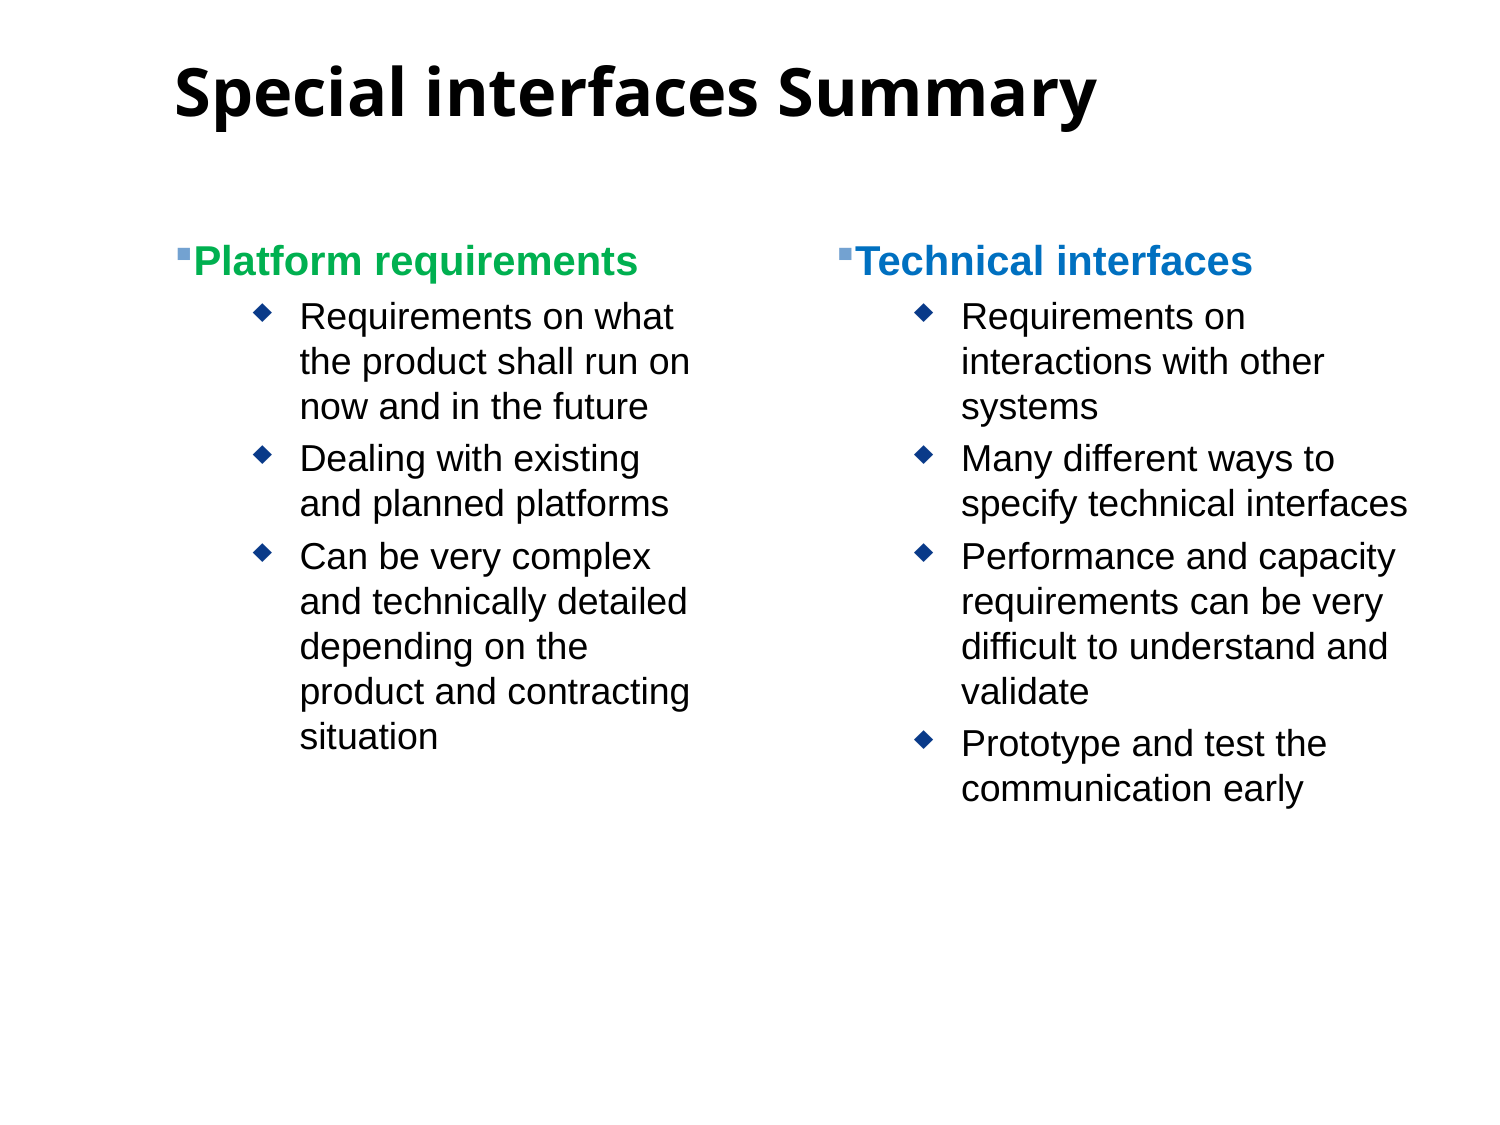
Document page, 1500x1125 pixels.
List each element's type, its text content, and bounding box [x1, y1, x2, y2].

list Technical interfaces Requirements on interactions with other systems Many different ways to specify technical interfaces Performance and capacity requirements can be very difficult to understand and validate Prototype and test the communication early [820, 231, 1446, 977]
title Special interfaces Summary [159, 0, 1297, 138]
list Platform requirements Requirements on what the product shall run on now and in the future Dealing with existing and planned platforms Can be very complex and technically detailed depending on the product and contracting situation [159, 231, 716, 835]
